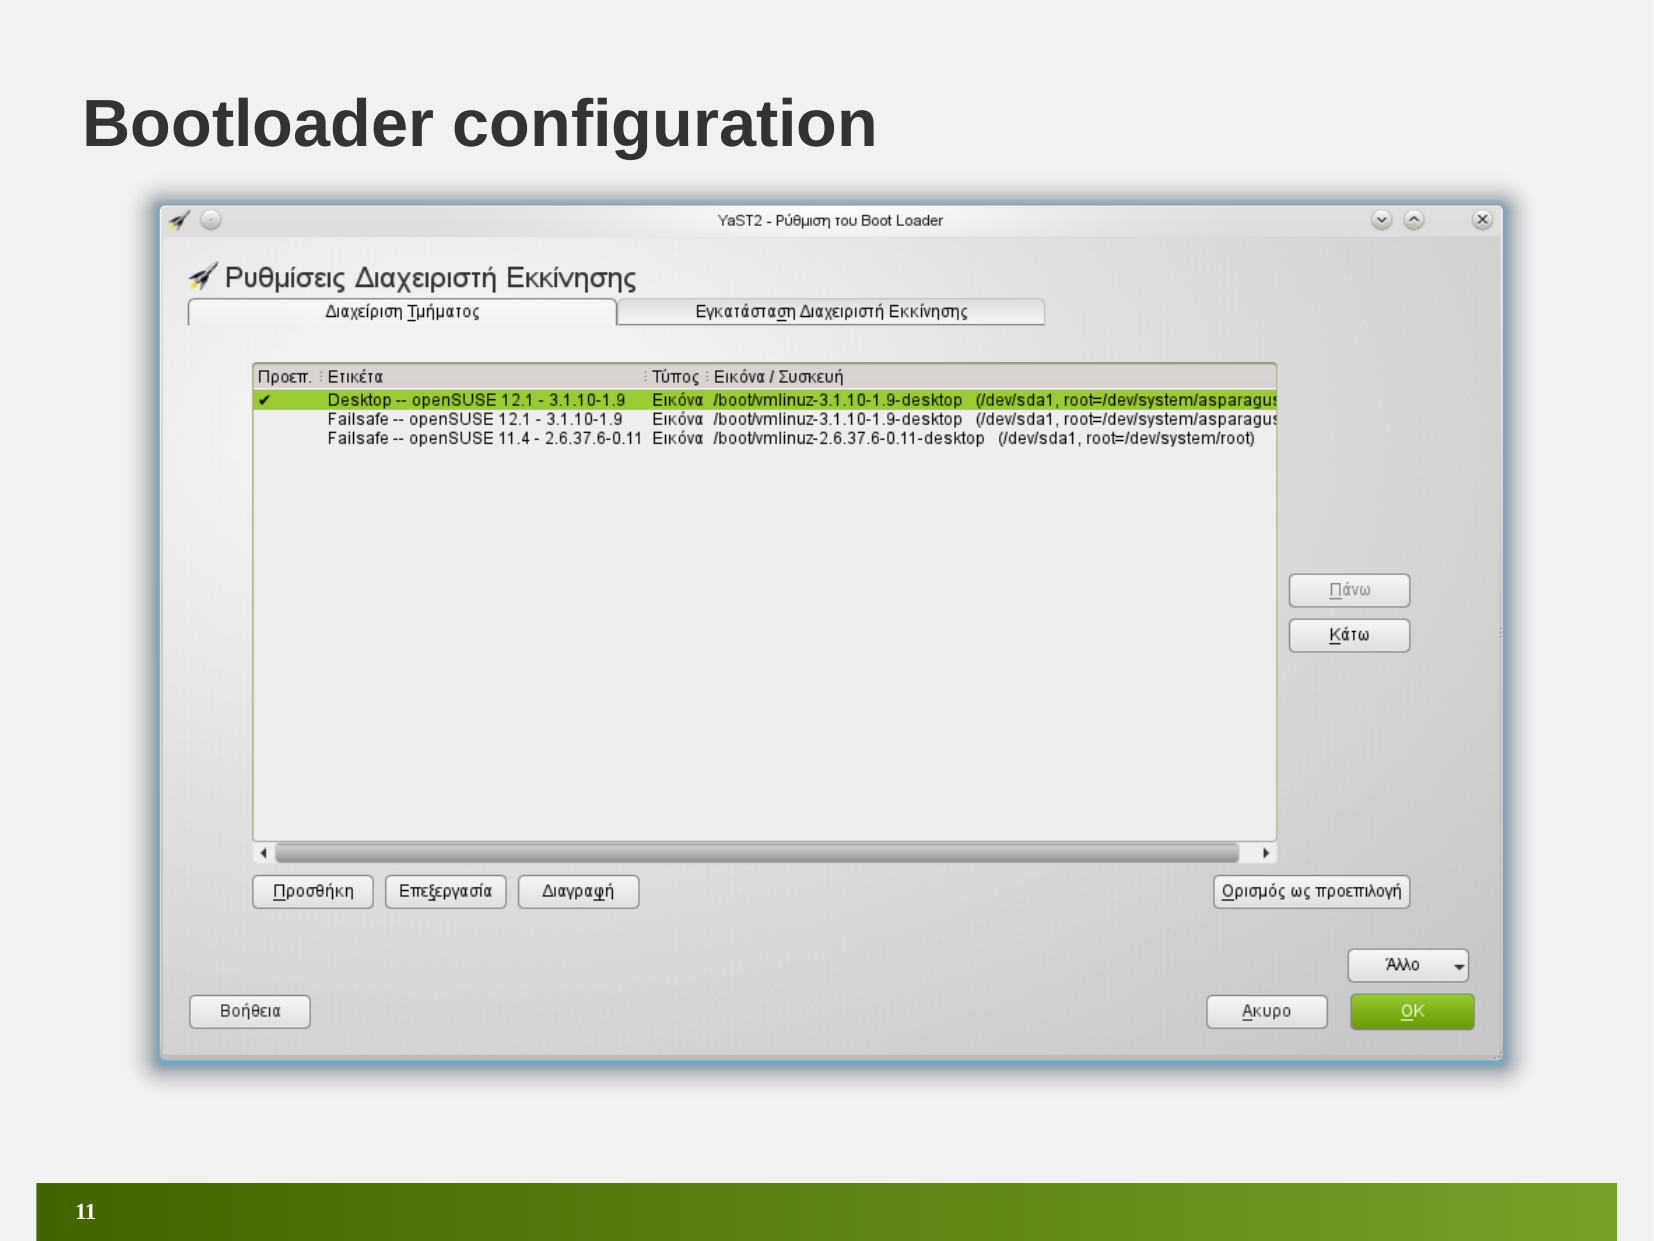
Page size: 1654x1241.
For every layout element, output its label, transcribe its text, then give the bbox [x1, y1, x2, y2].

title Bootloader configuration [82, 49, 1571, 198]
picture [0, 0, 1654, 1241]
